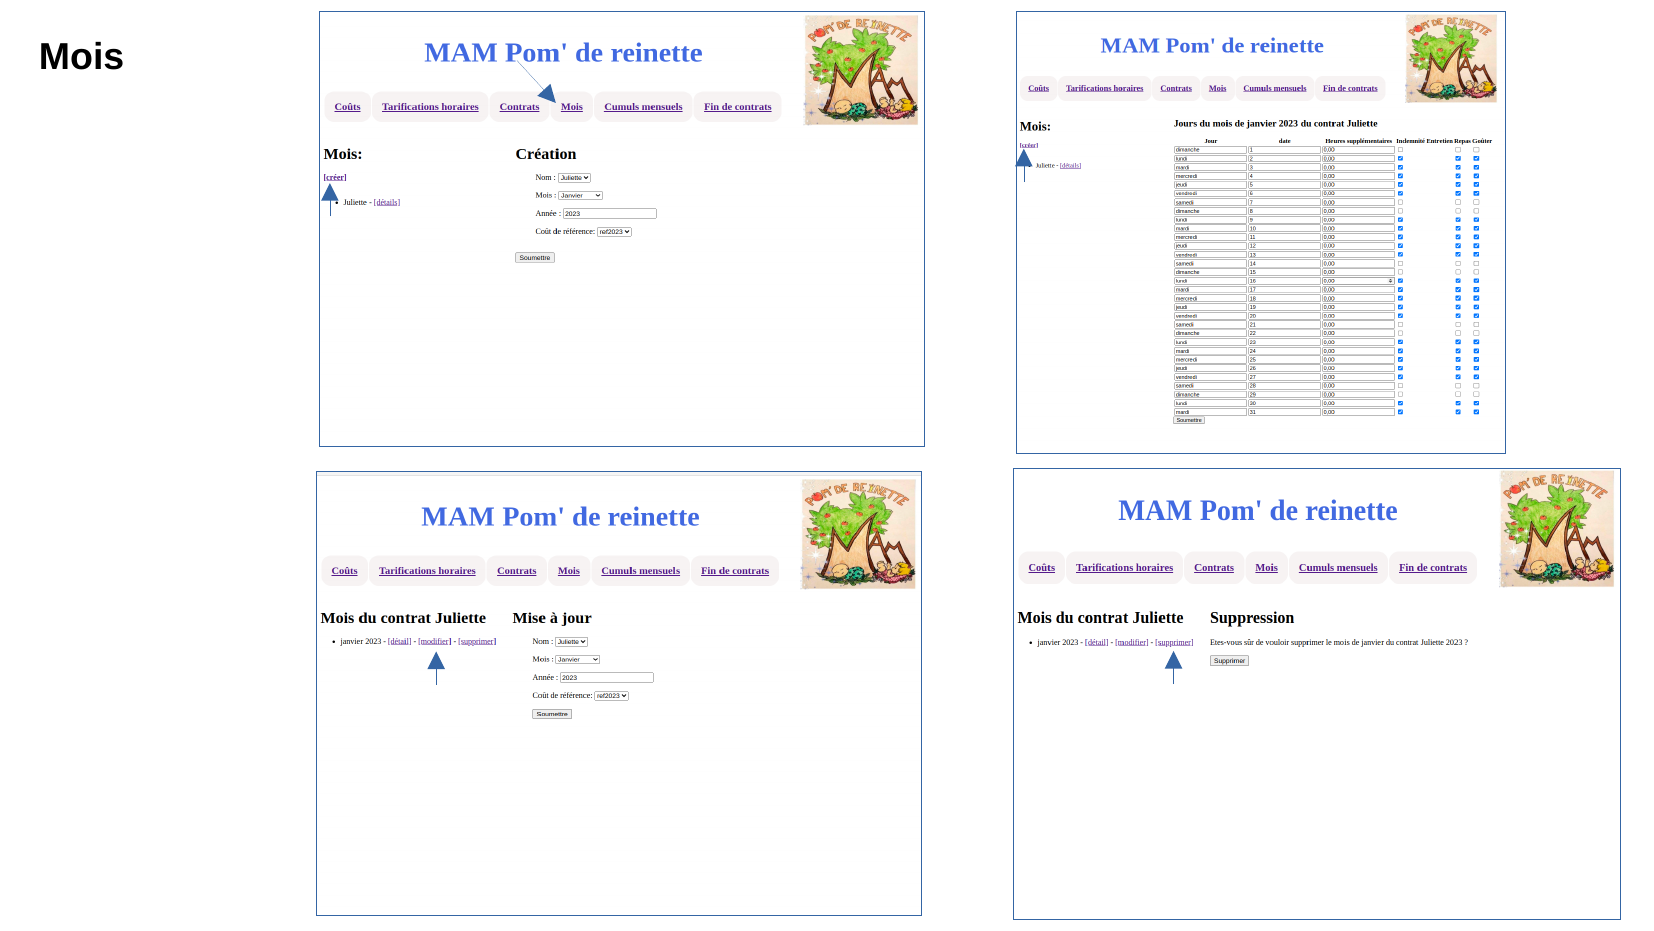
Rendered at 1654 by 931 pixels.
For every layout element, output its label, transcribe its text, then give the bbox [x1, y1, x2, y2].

picture [1013, 468, 1621, 920]
text_box Mois [24, 28, 153, 91]
picture [316, 471, 922, 916]
picture [1016, 11, 1506, 454]
picture [319, 11, 925, 447]
